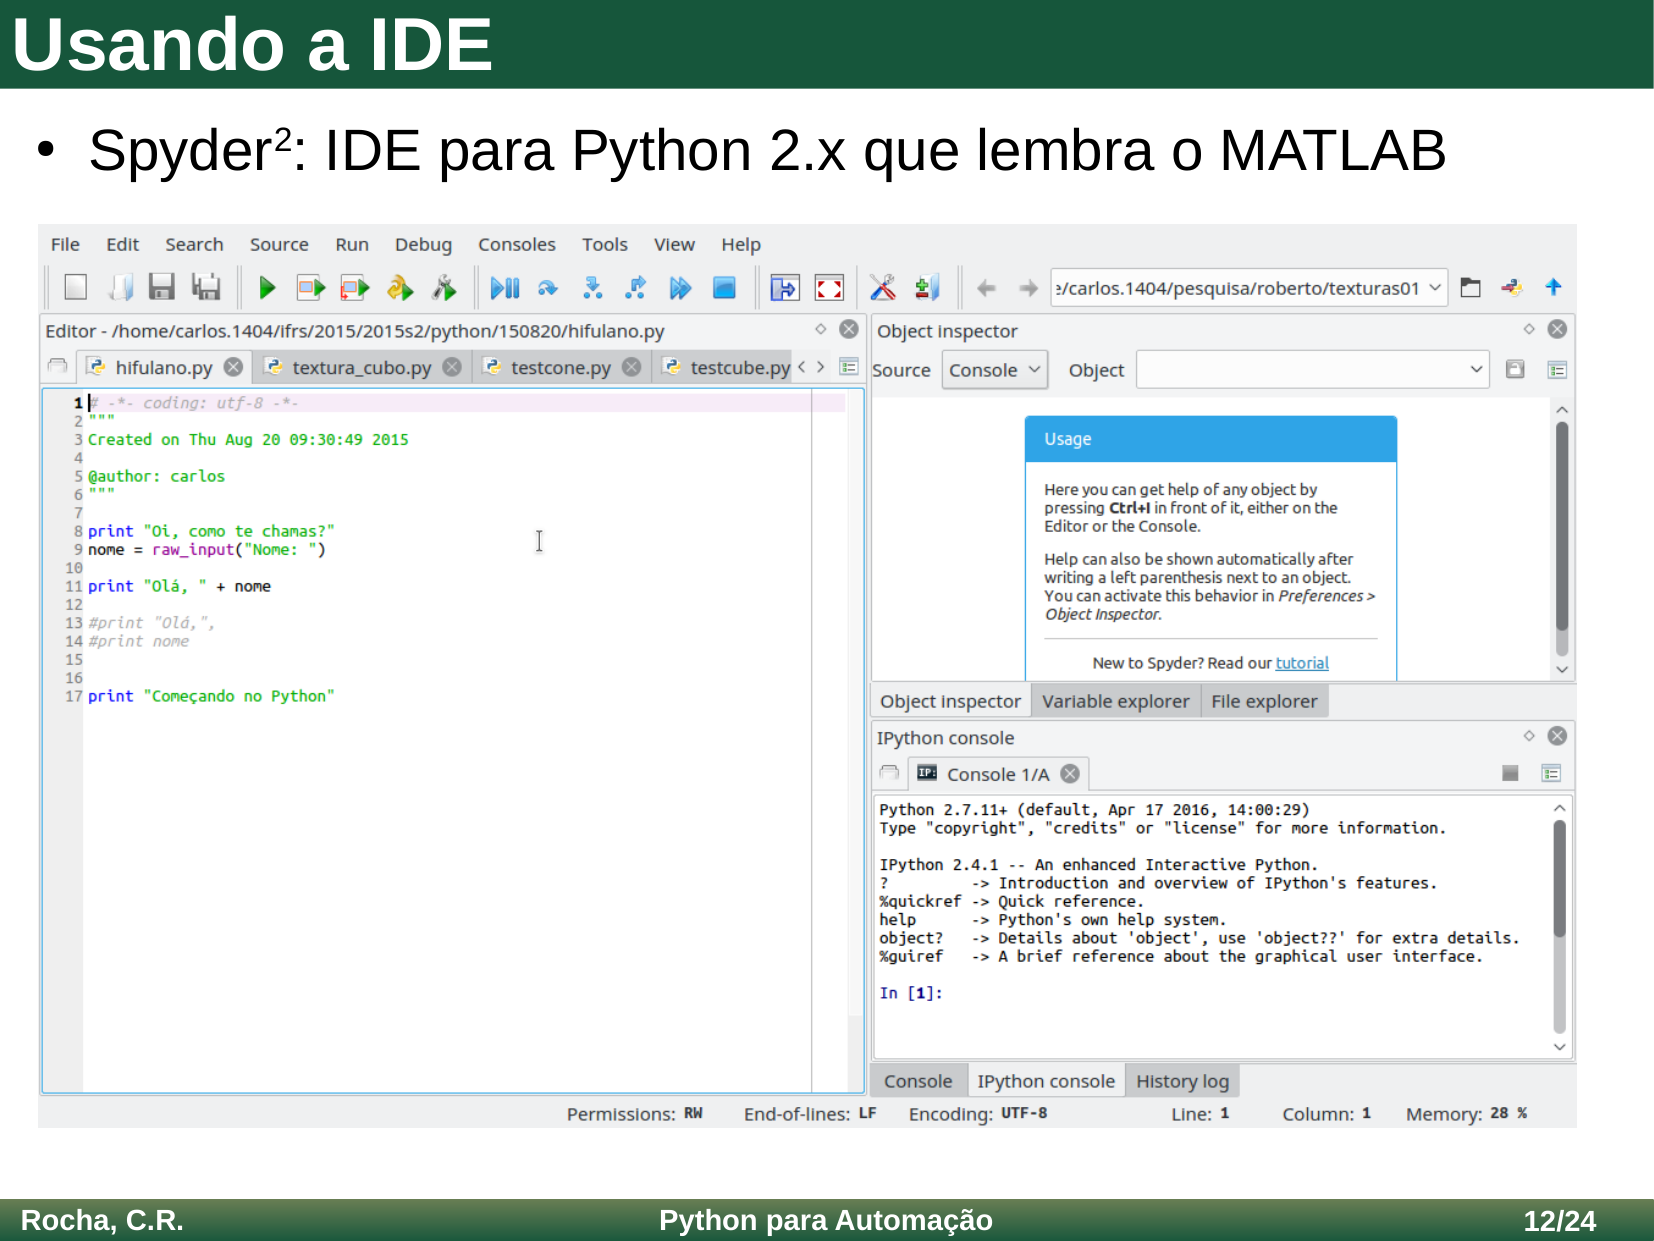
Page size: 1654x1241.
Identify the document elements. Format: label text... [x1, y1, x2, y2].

title Usando a IDE [11, 0, 1625, 89]
picture [38, 224, 1577, 1128]
list Spyder2: IDE para Python 2.x que lembra o MATLAB [17, 118, 1625, 1152]
